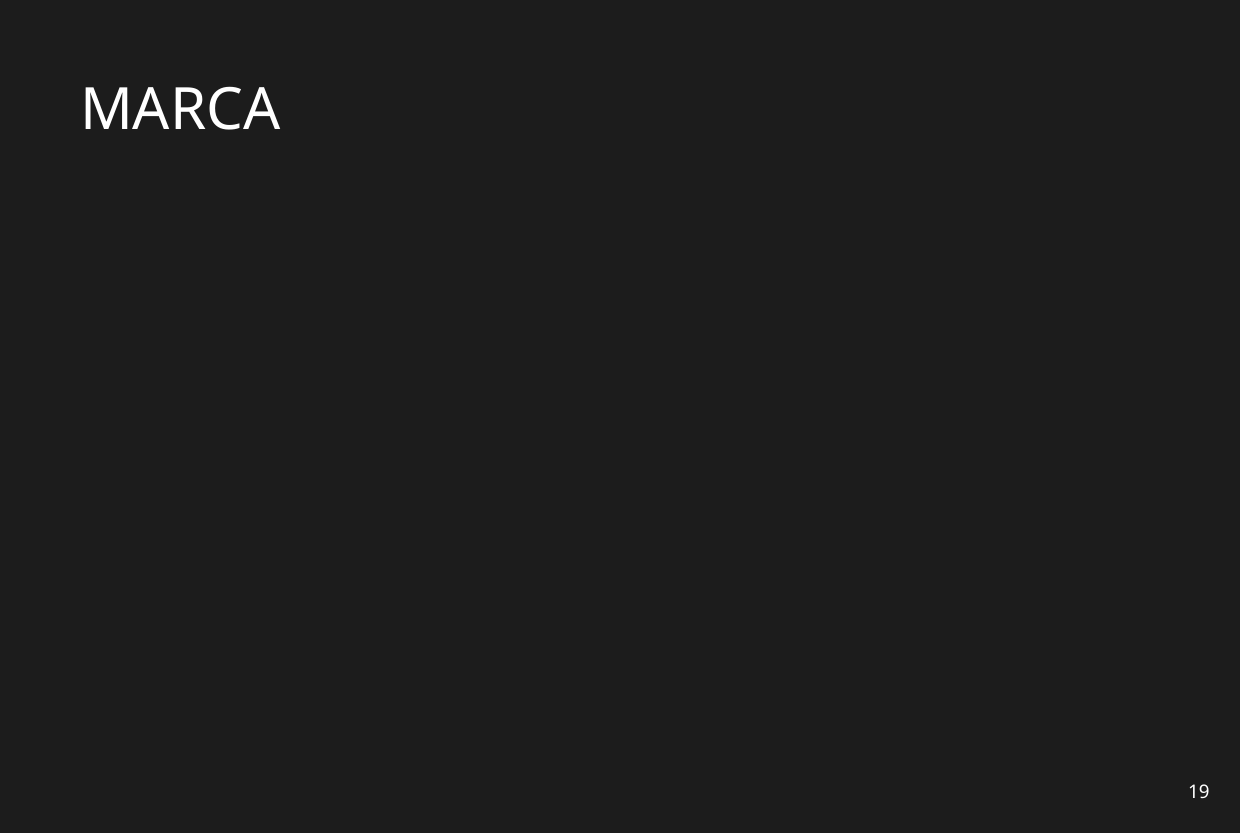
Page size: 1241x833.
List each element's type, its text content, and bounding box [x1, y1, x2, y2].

title MARCA [80, 26, 1156, 188]
title 19 [1181, 778, 1217, 805]
